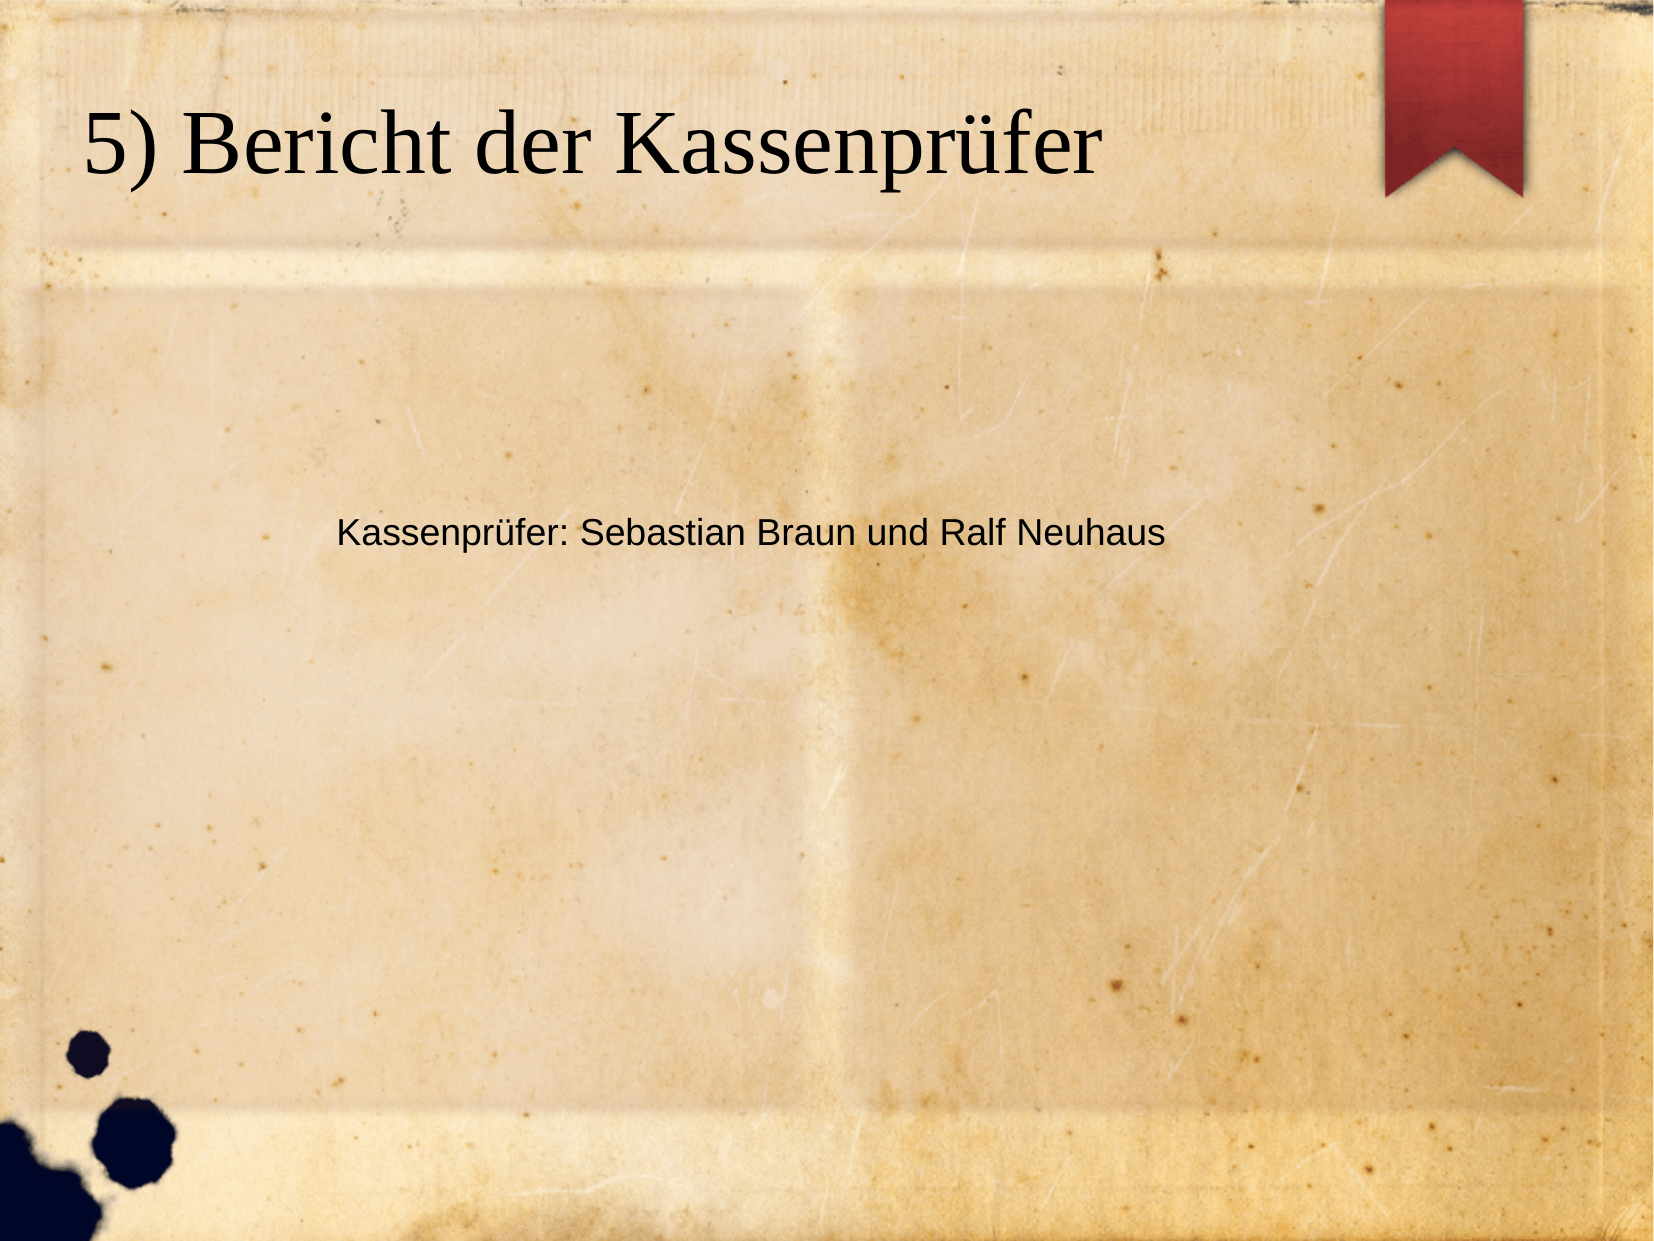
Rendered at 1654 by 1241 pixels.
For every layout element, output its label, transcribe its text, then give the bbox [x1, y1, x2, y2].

text_box Kassenprüfer: Sebastian Braun und Ralf Neuhaus [321, 504, 1182, 562]
title 5) Bericht der Kassenprüfer [82, 49, 1347, 237]
picture [0, 0, 1654, 1241]
